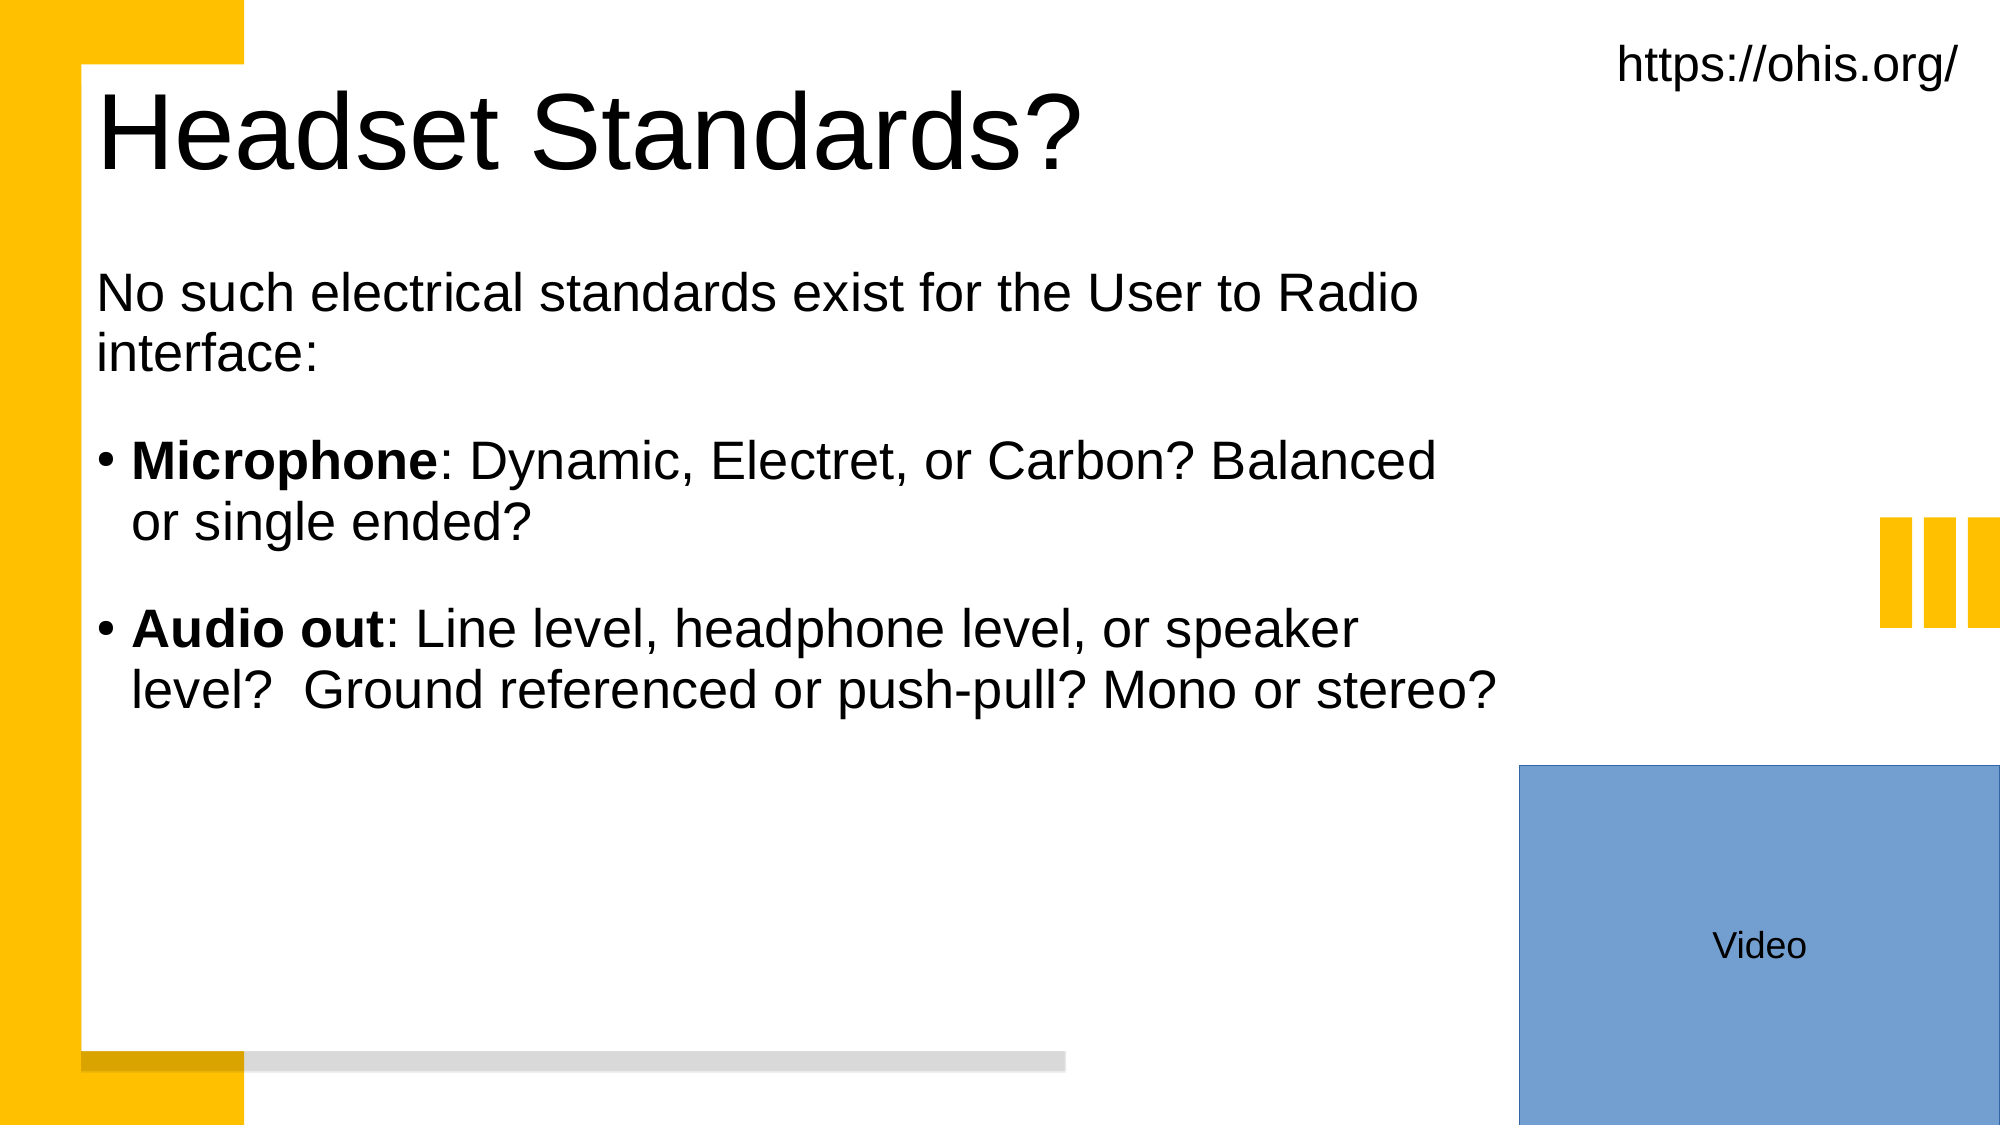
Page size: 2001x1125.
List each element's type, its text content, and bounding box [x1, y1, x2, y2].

text_box [0, 0, 2000, 1125]
text_box https://ohis.org/ [1590, 29, 1974, 105]
text_box No such electrical standards exist for the User to Radio interface: Microphone: Dynamic, Electret, or Carbon? Balanced or single ended? Audio out: Line level, headphone level, or speaker level? Ground referenced or push-pull? Mono or stereo? [81, 254, 1516, 1036]
text_box Headset Standards? [81, 64, 1921, 201]
text_box Video [1519, 765, 2000, 1125]
